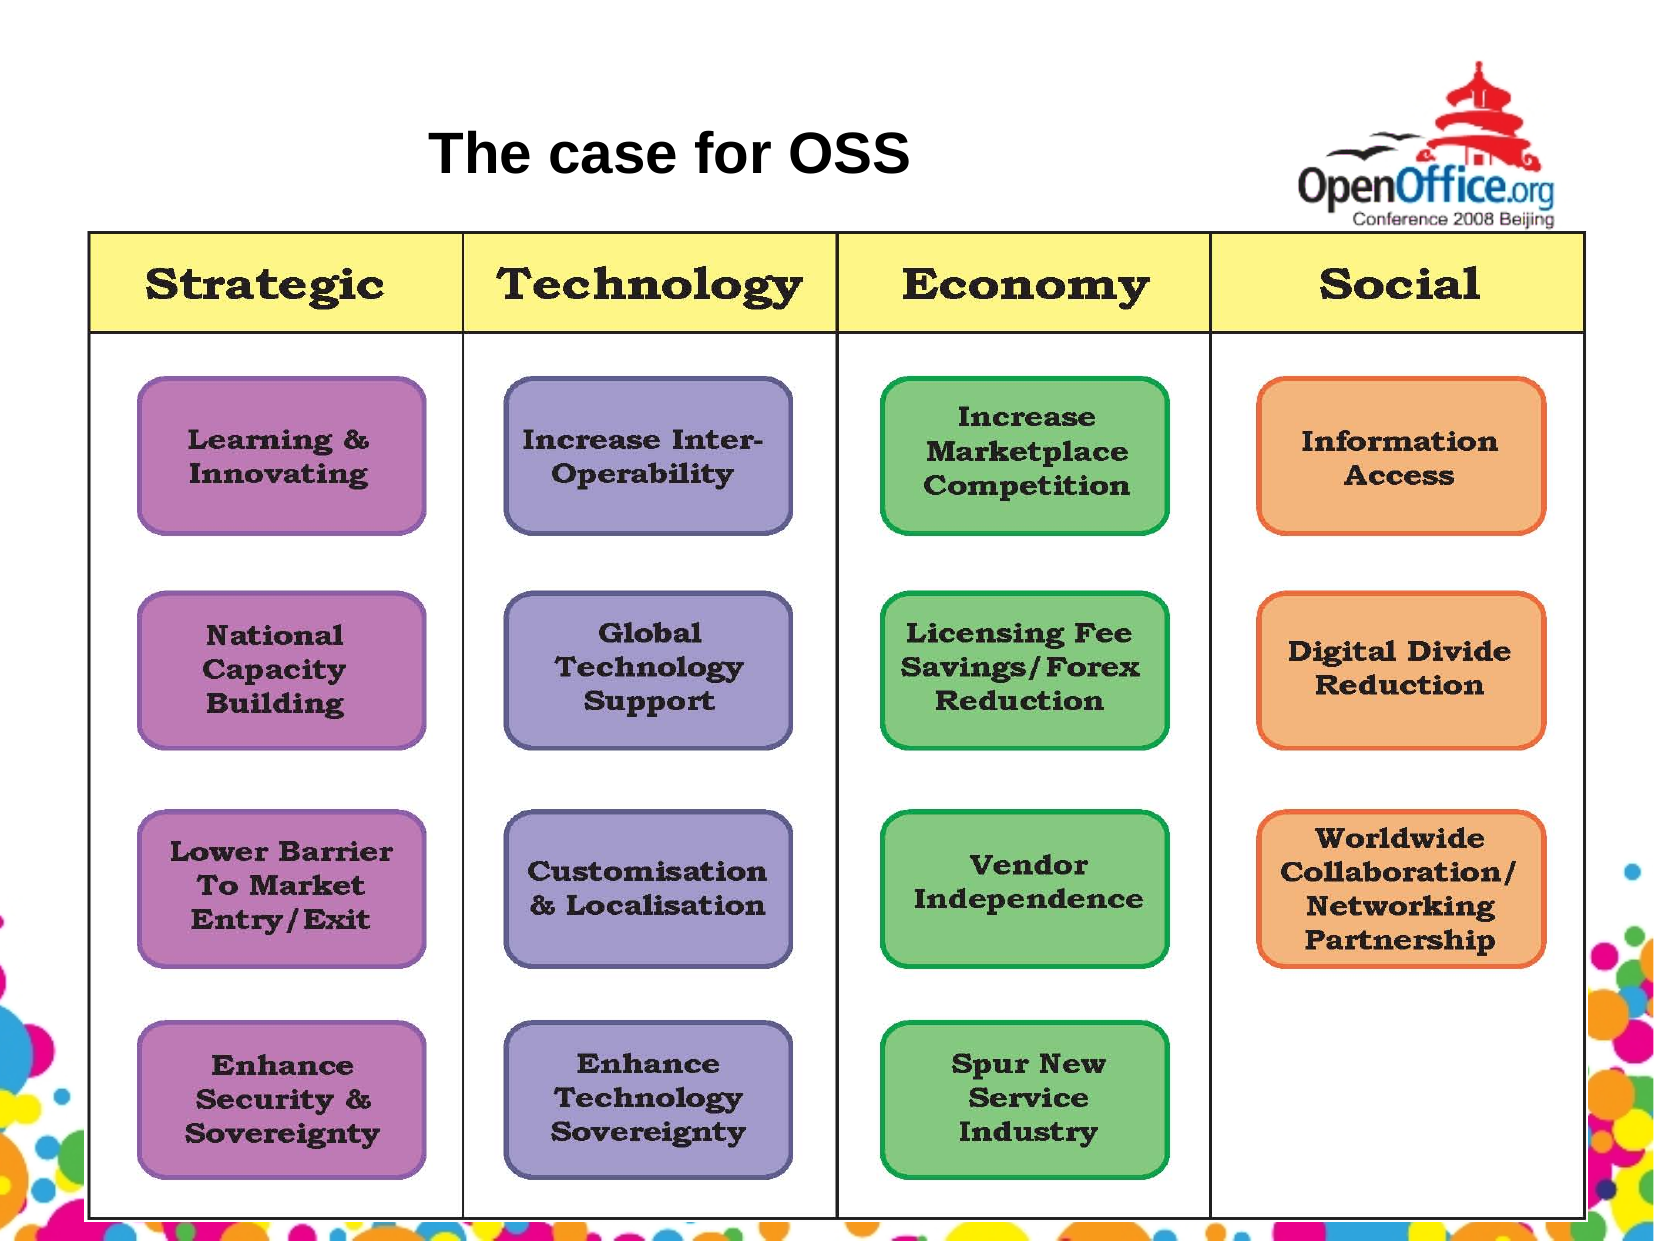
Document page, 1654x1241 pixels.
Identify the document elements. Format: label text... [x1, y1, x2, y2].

title The case for OSS [82, 56, 1258, 250]
picture [0, 51, 1654, 1241]
